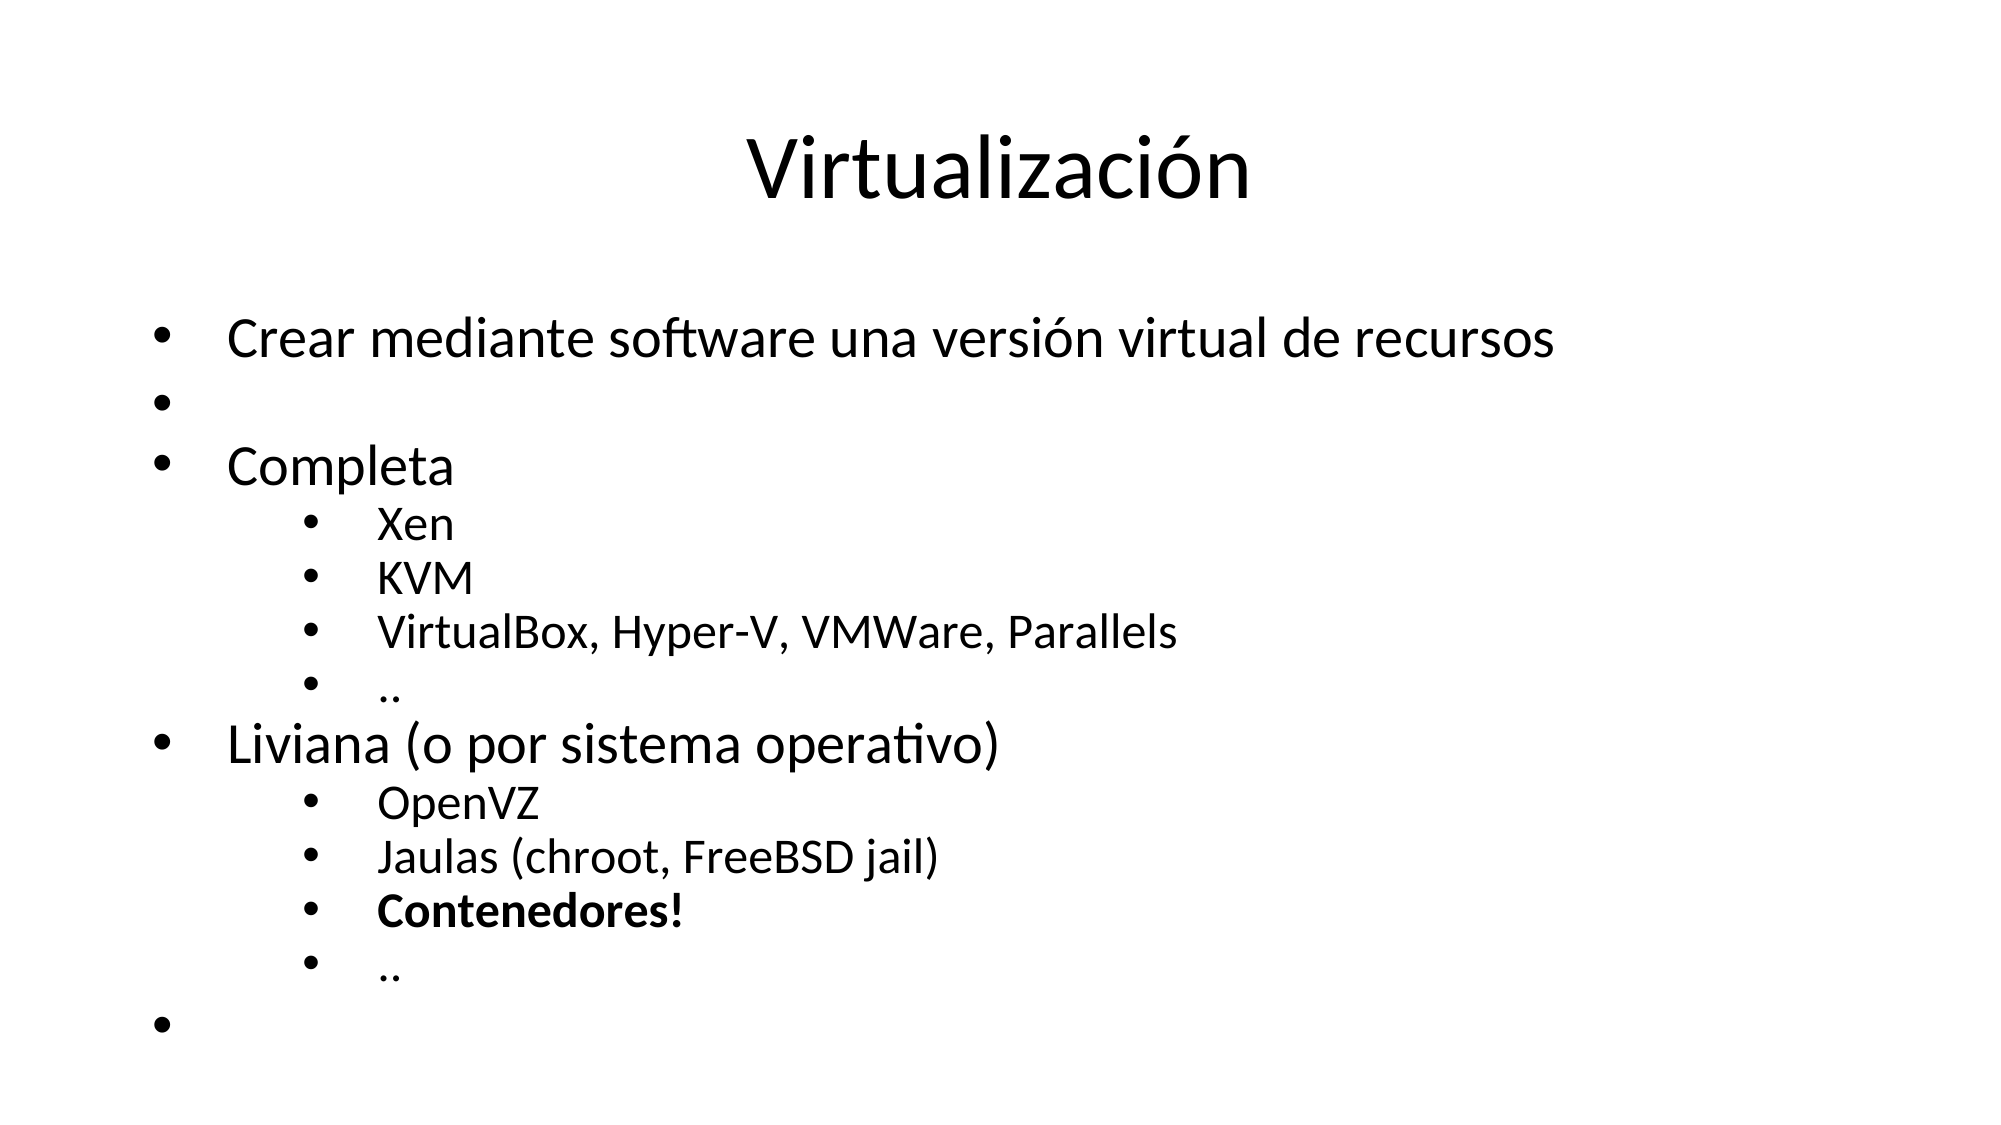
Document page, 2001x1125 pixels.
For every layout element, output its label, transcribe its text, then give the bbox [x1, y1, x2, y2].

list Crear mediante software una versión virtual de recursos Completa Xen KVM VirtualBox, Hyper-V, VMWare, Parallels .. Liviana (o por sistema operativo) OpenVZ Jaulas (chroot, FreeBSD jail) Contenedores! .. [137, 299, 1863, 1014]
title Virtualización [137, 59, 1863, 278]
